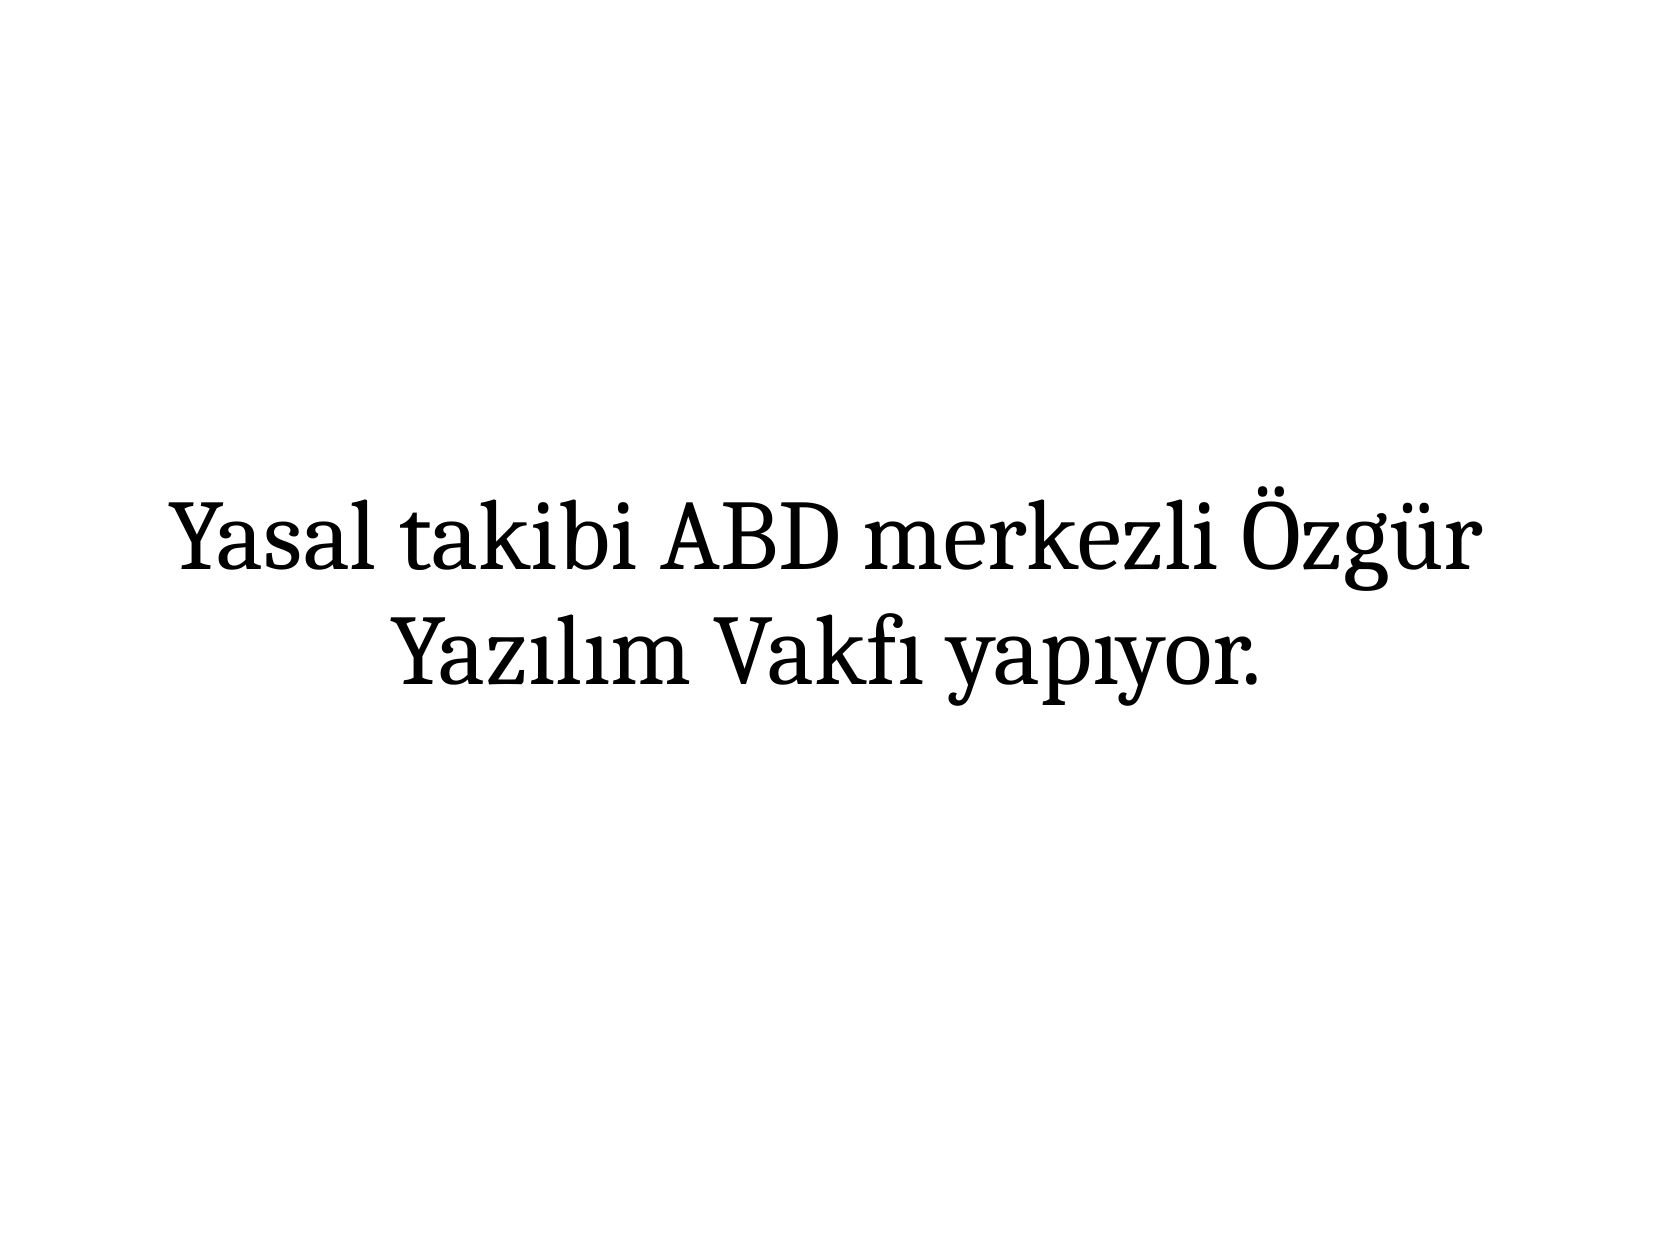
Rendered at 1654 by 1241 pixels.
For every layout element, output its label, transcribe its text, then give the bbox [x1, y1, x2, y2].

title Yasal takibi ABD merkezli Özgür Yazılım Vakfı yapıyor. [82, 281, 1571, 908]
